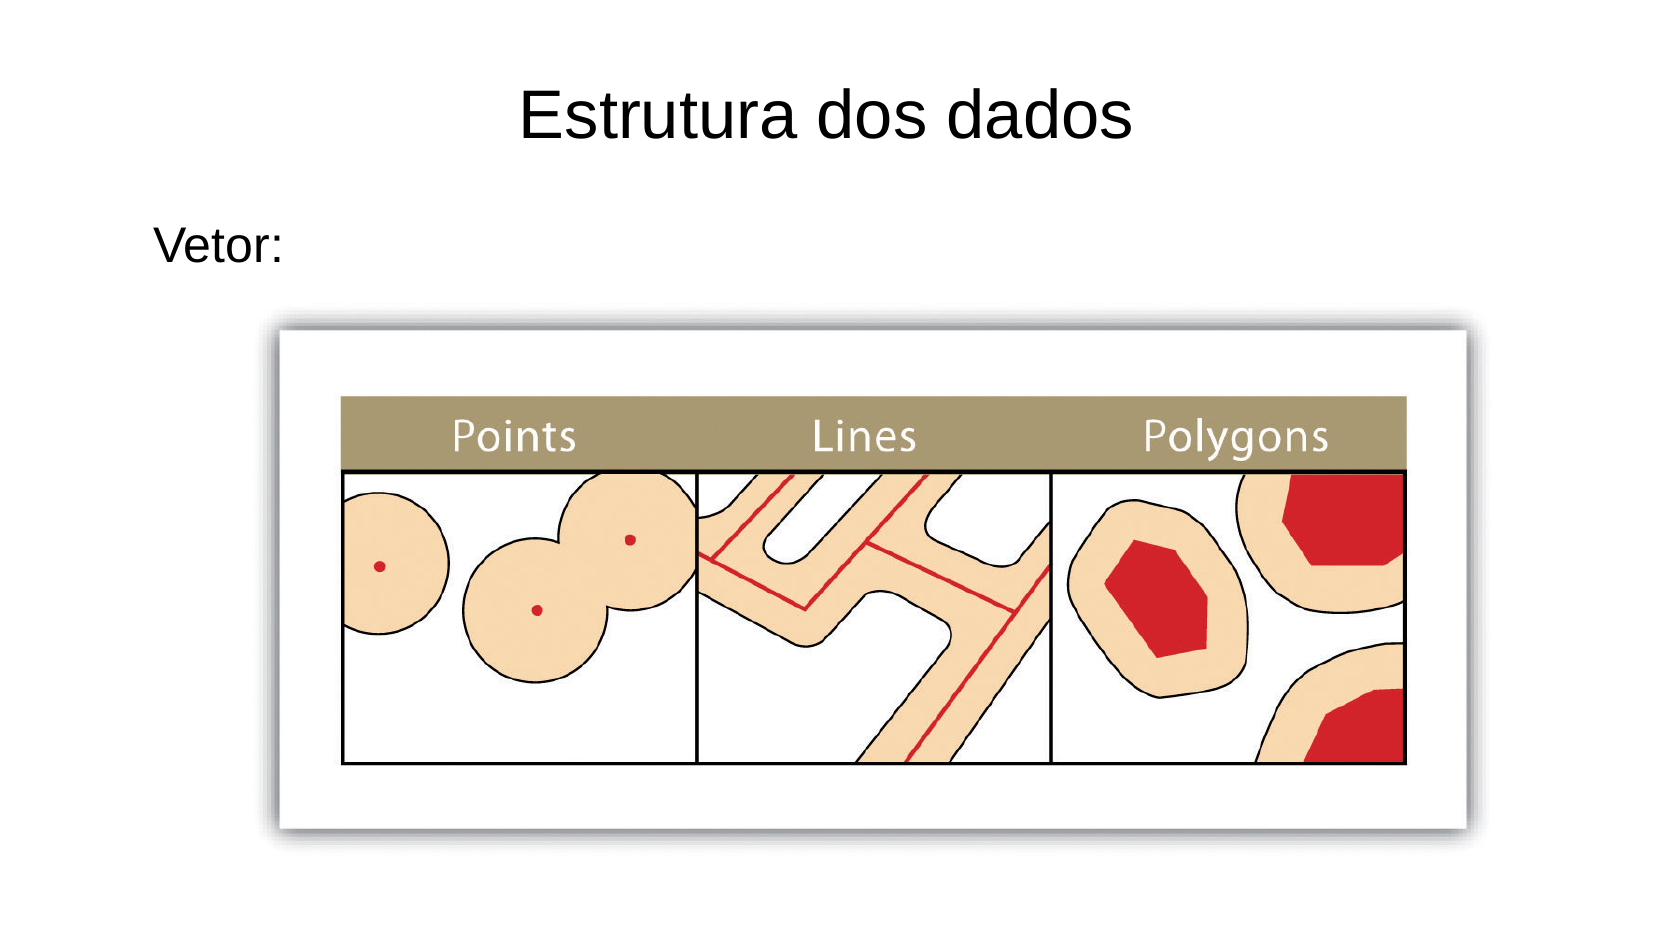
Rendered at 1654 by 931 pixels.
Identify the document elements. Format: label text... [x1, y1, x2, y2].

title Estrutura dos dados [82, 37, 1571, 193]
list Vetor: [82, 217, 1571, 758]
picture [244, 295, 1501, 863]
